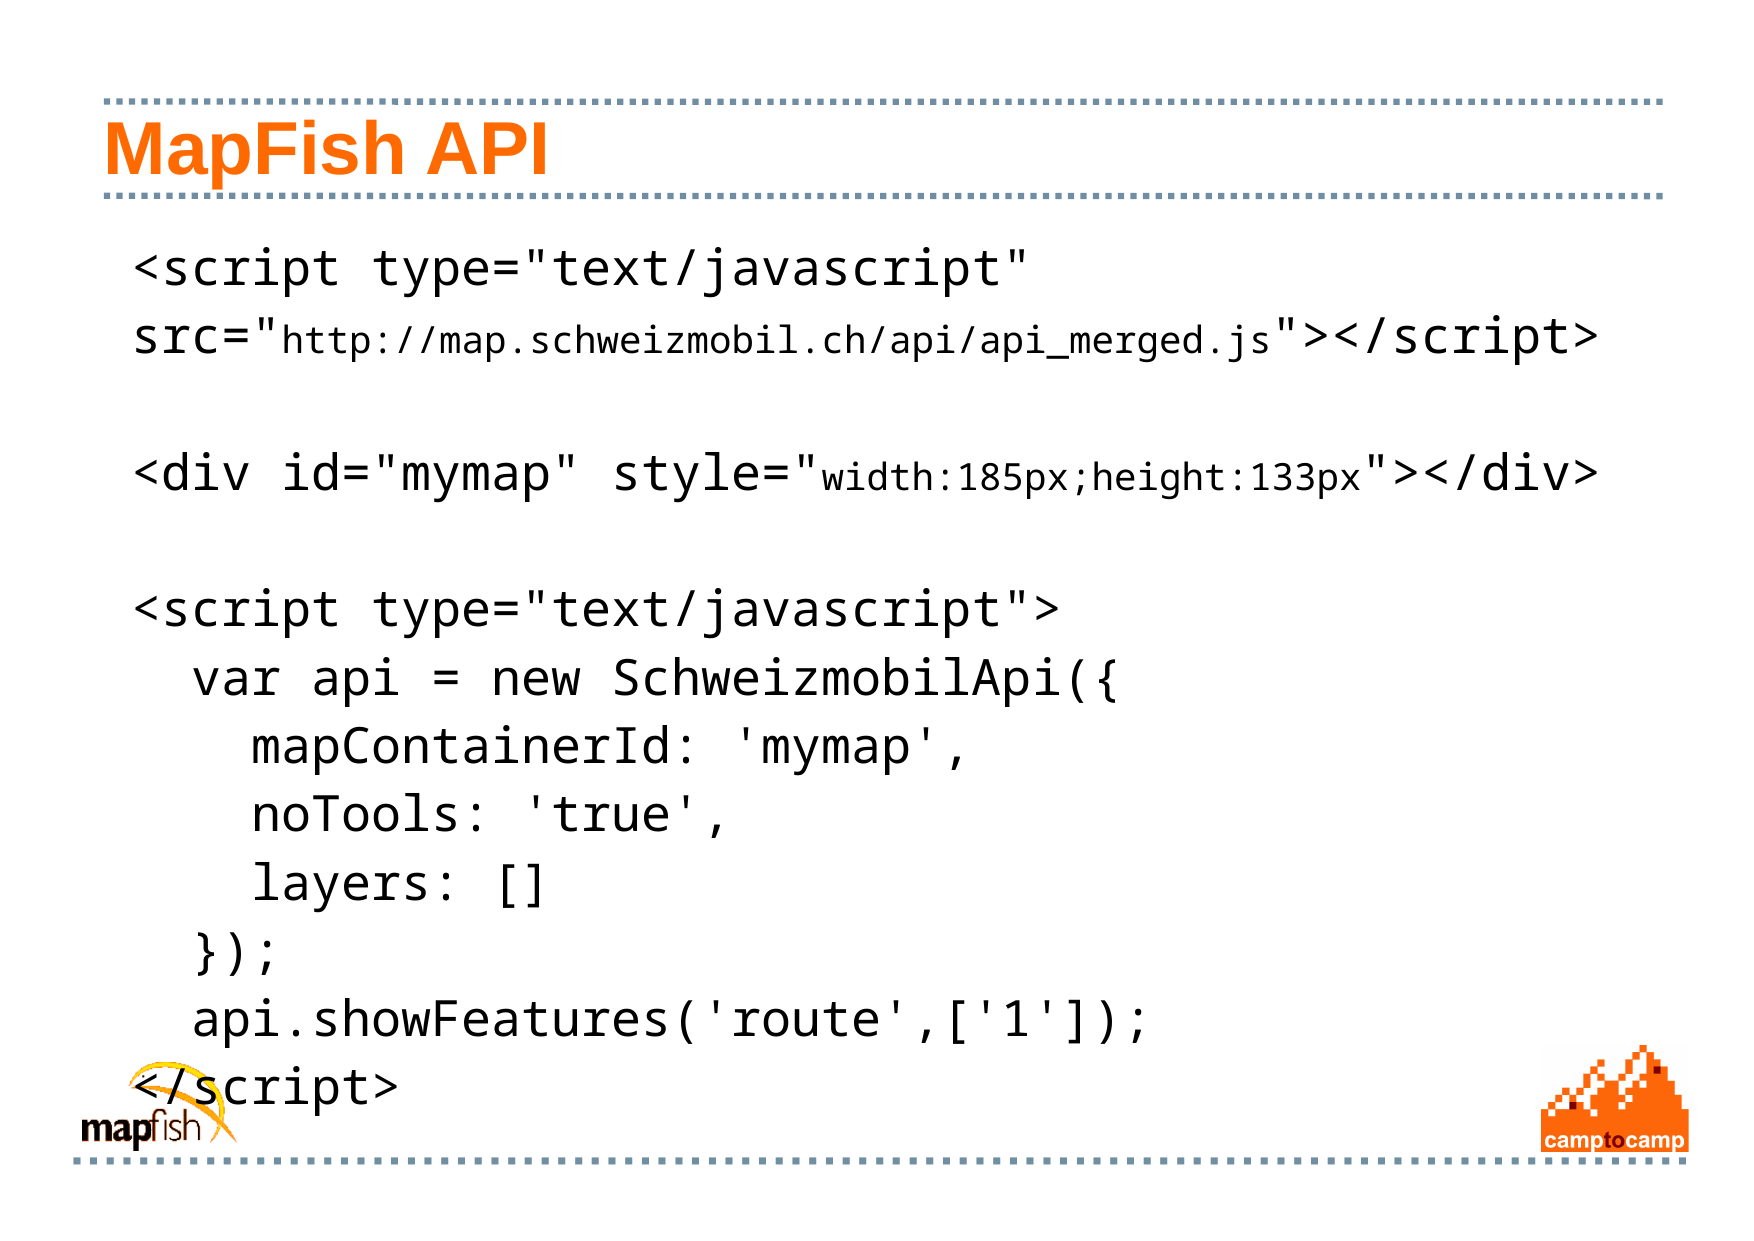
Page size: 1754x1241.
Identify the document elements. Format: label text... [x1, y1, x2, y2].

title MapFish API [103, 104, 1660, 193]
picture [82, 1062, 237, 1151]
text_box <script type="text/javascript" src="http://map.schweizmobil.ch/api/api_merged.js"></script> <div id="mymap" style="width:185px;height:133px"></div> <script type="text/javascript"> var api = new SchweizmobilApi({ mapContainerId: 'mymap', noTools: 'true', layers: [] }); api.showFeatures('route',['1']); </script> [116, 224, 1663, 1052]
picture [230, 1081, 237, 1101]
picture [1541, 1045, 1689, 1152]
